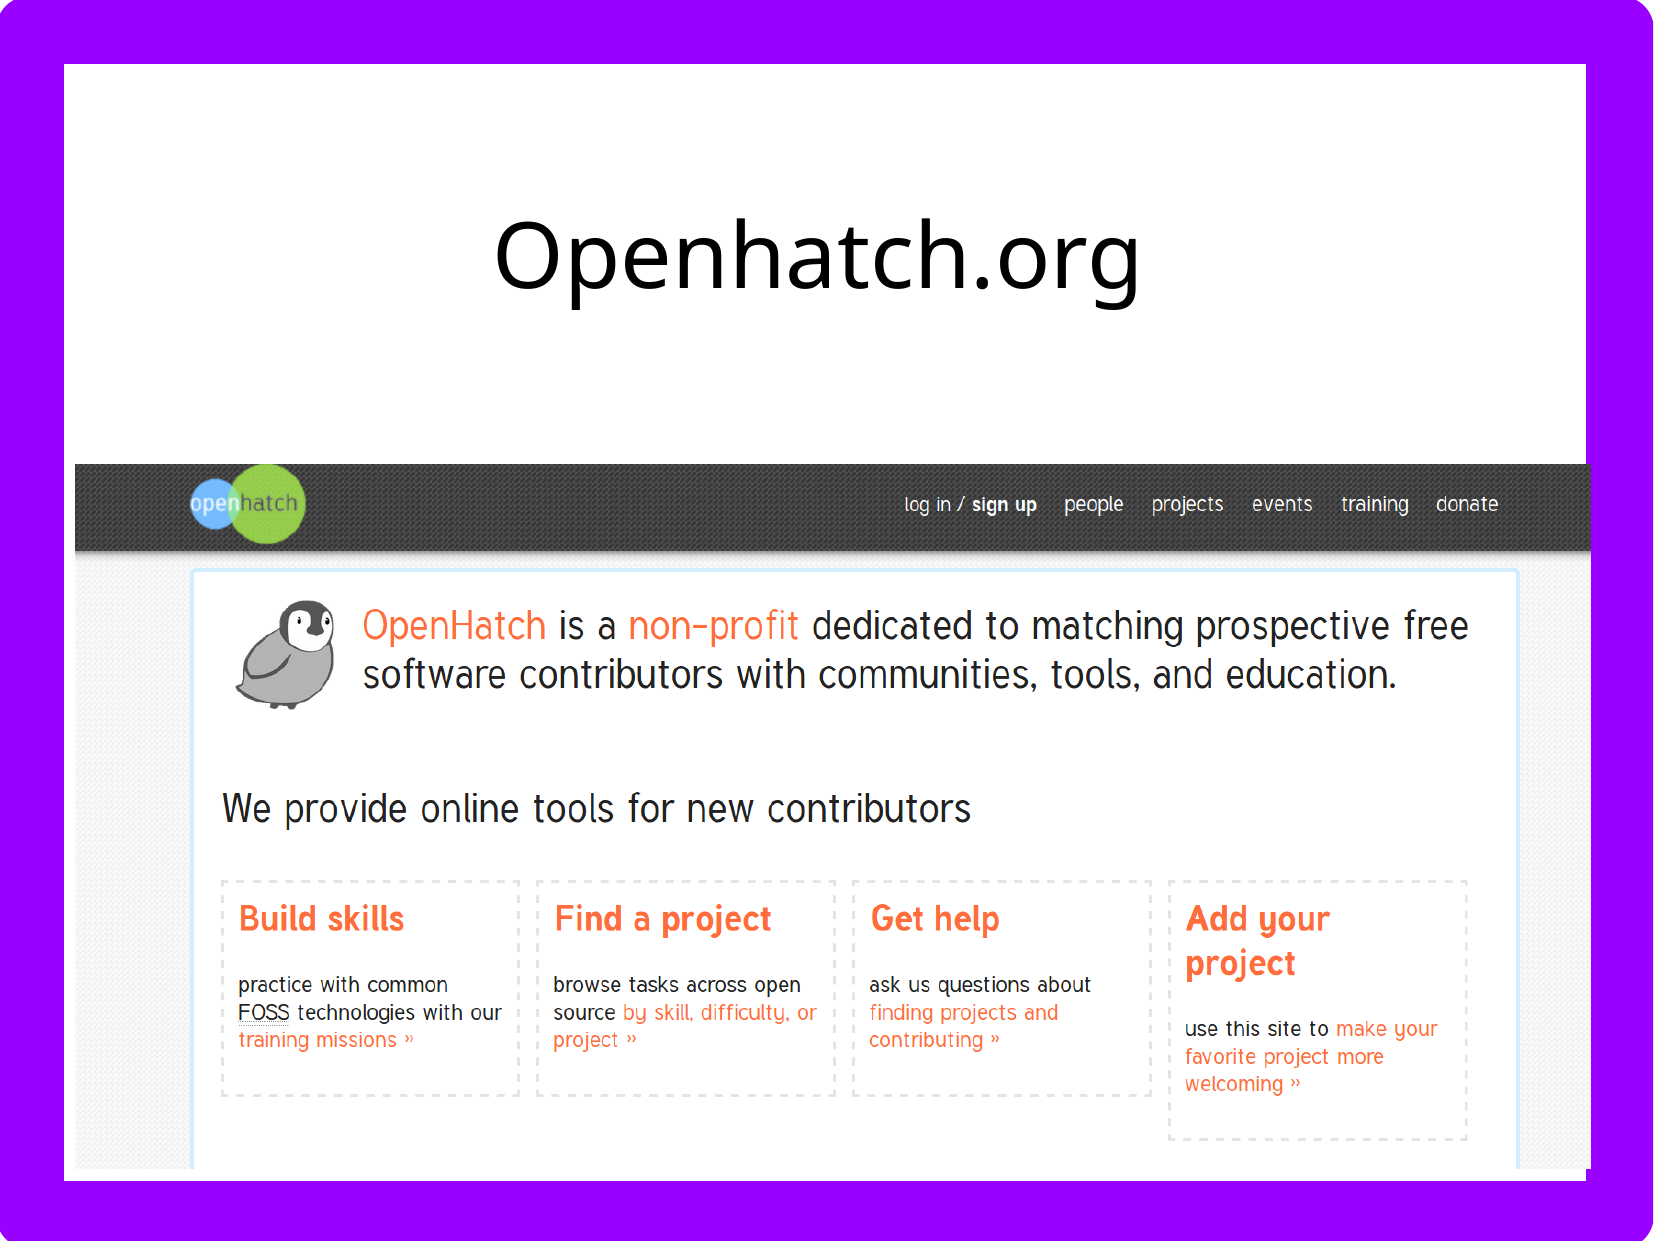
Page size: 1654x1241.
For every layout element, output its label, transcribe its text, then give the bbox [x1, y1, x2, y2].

picture [75, 464, 1591, 1169]
title Openhatch.org [75, 150, 1563, 358]
